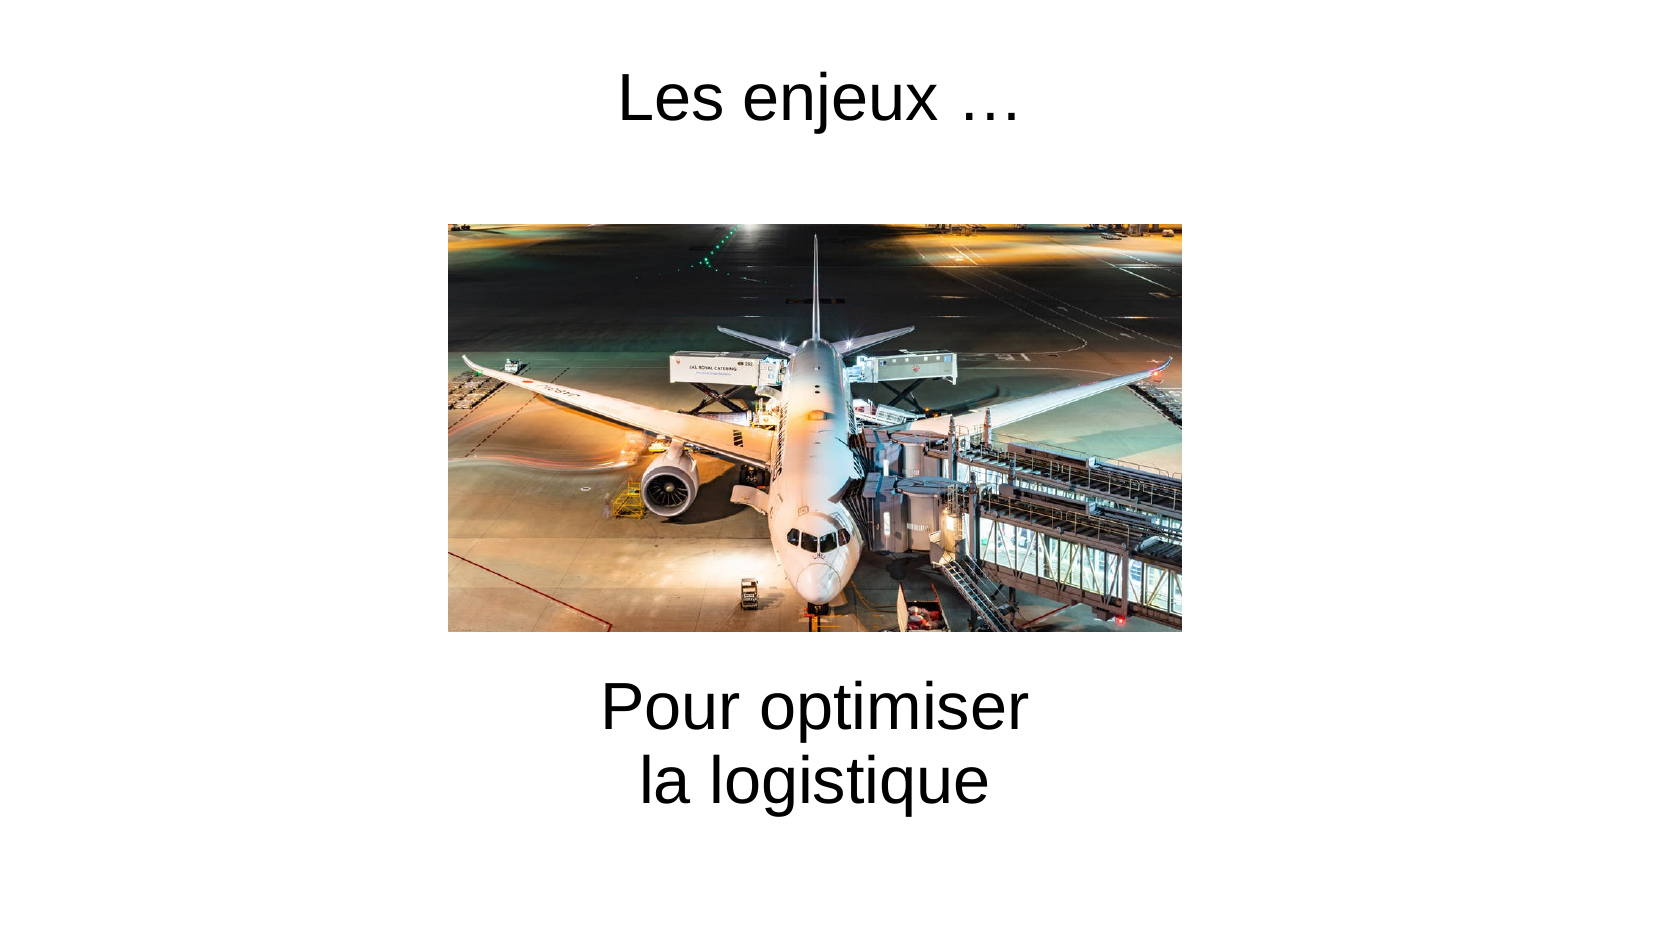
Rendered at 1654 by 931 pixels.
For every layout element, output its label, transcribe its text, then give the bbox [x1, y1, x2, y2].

text_box Les enjeux … [602, 52, 1300, 142]
picture [448, 224, 1182, 632]
text_box Pour optimiser la logistique [342, 661, 1288, 827]
